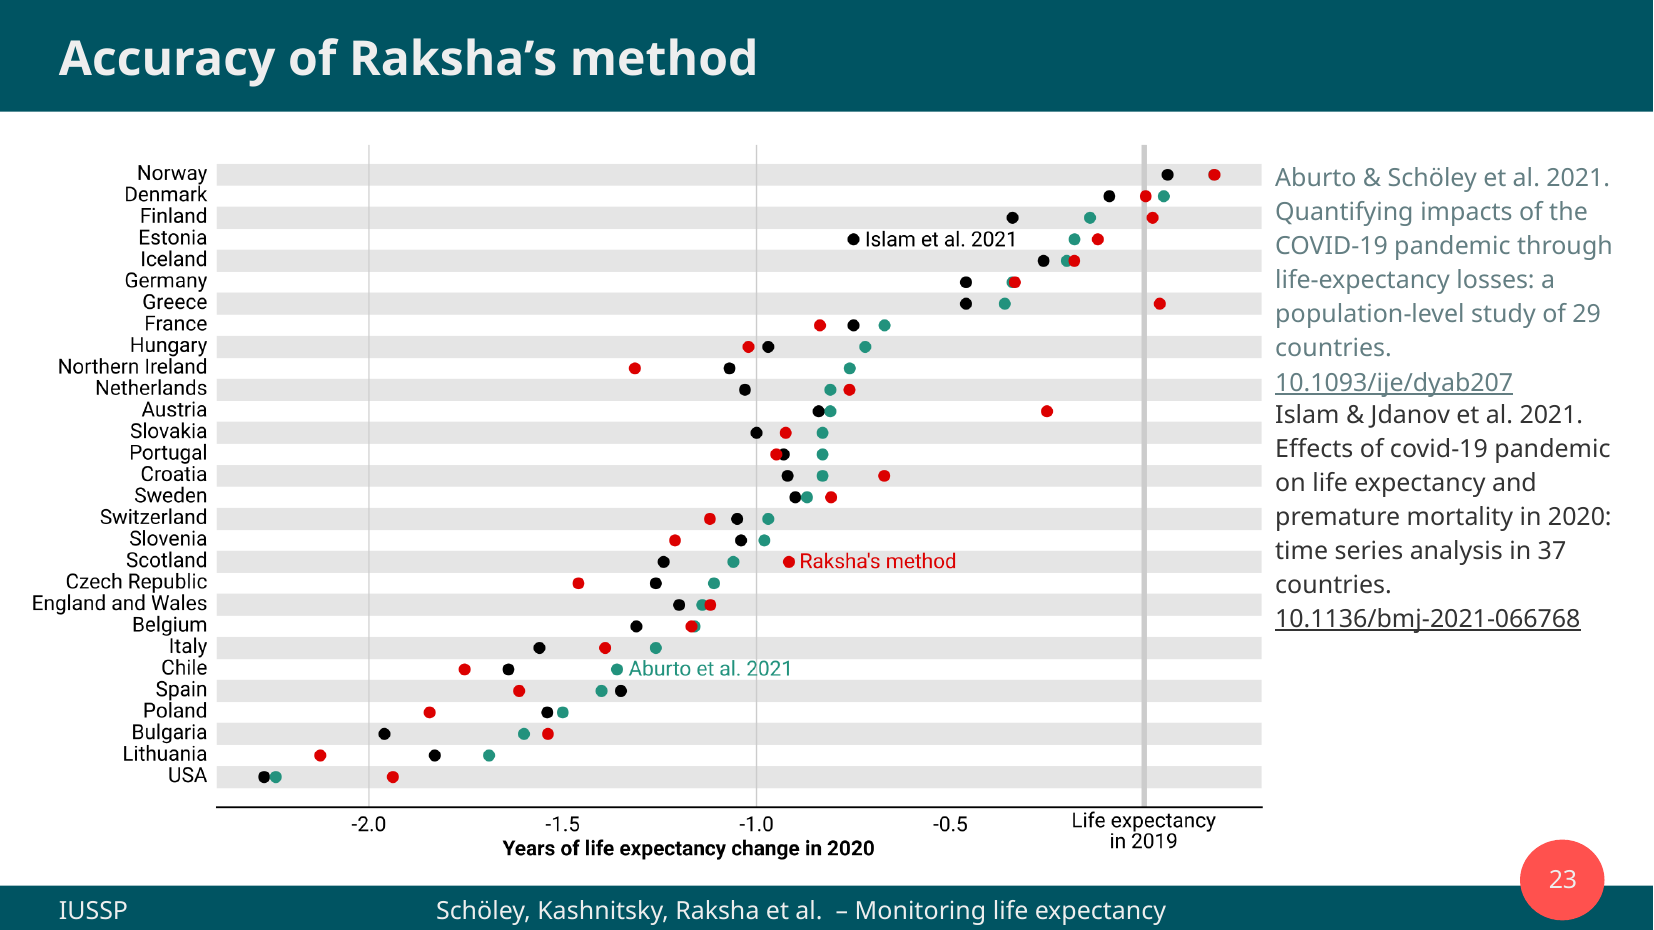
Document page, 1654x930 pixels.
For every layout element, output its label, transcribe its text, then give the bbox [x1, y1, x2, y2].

text_box Aburto & Schöley et al. 2021. Quantifying impacts of the COVID-19 pandemic through life-expectancy losses: a population-level study of 29 countries. 10.1093/ije/dyab207 [1260, 152, 1651, 378]
text_box Islam & Jdanov et al. 2021. Effects of covid-19 pandemic on life expectancy and premature mortality in 2020: time series analysis in 37 countries. 10.1136/bmj-2021-066768 [1260, 388, 1651, 614]
title Accuracy of Raksha’s method [58, 0, 1594, 117]
picture [21, 134, 1272, 871]
